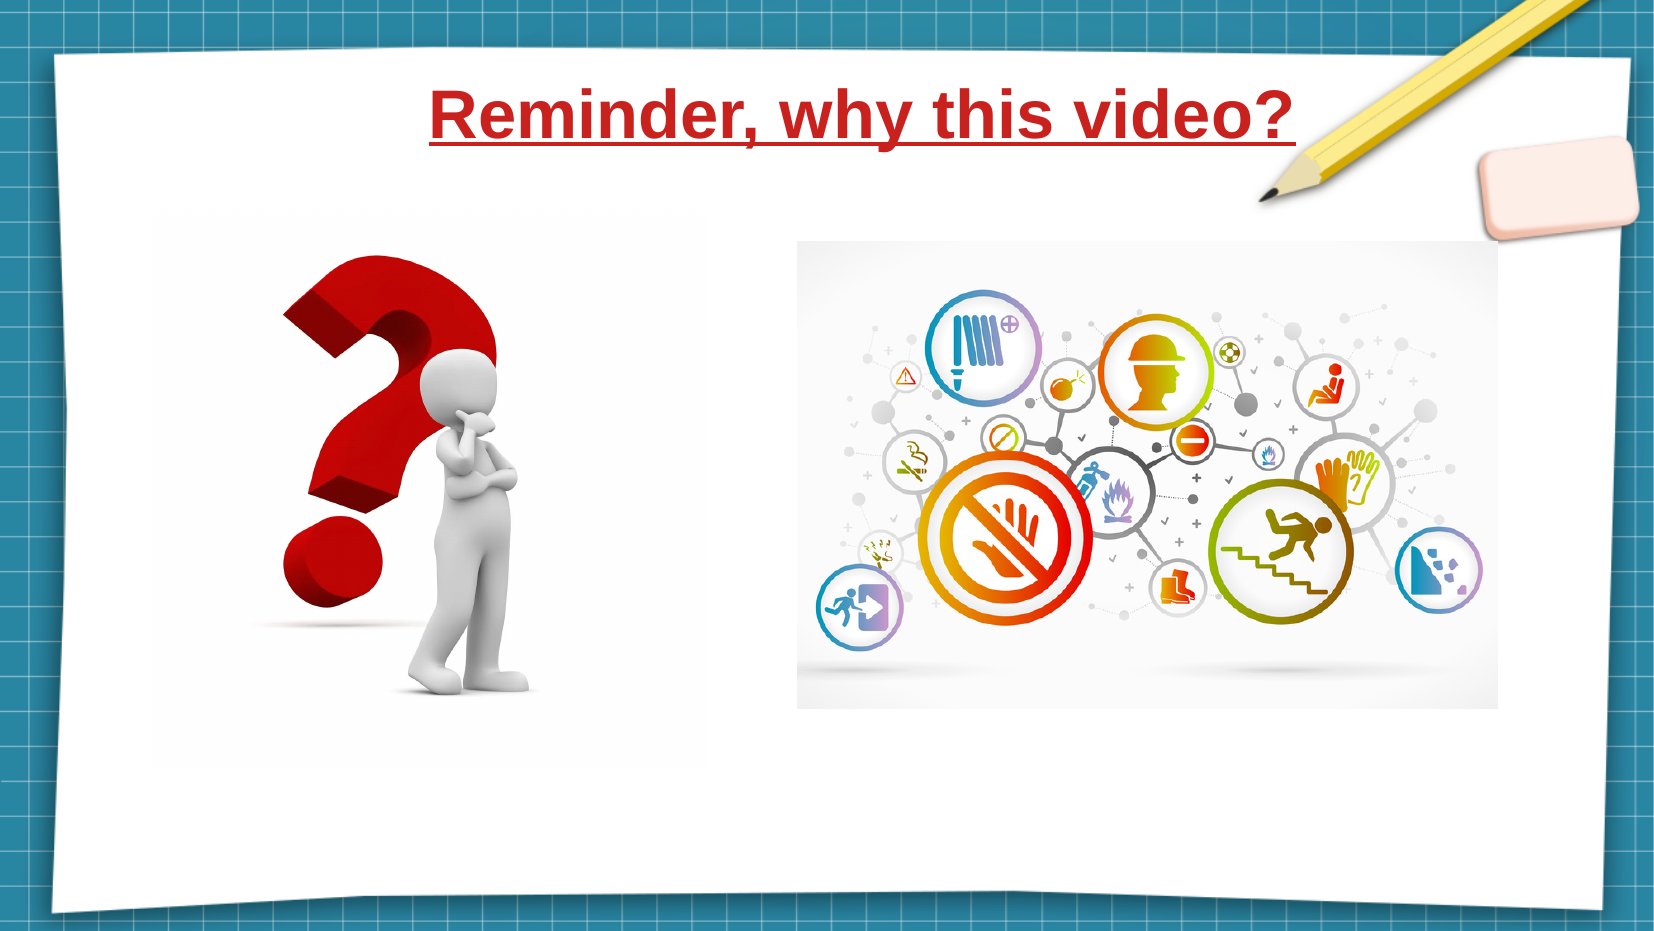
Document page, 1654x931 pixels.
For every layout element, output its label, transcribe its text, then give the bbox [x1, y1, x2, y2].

title Reminder, why this video? [82, 37, 1571, 193]
picture [0, 0, 1654, 931]
